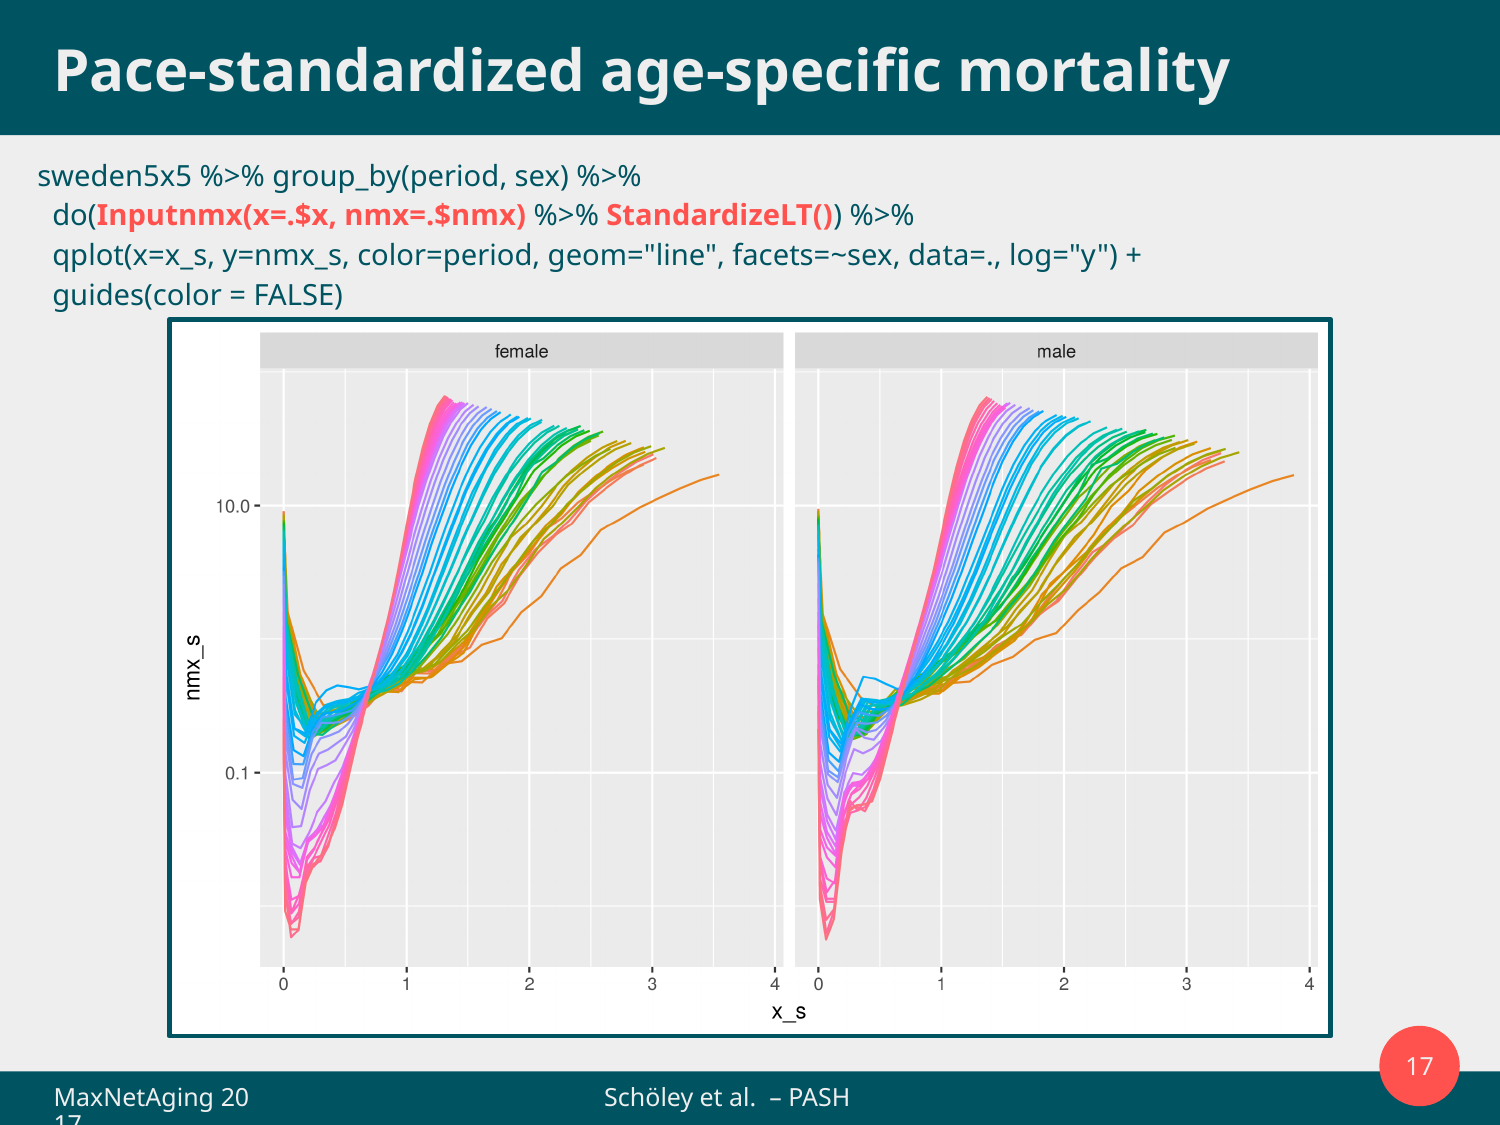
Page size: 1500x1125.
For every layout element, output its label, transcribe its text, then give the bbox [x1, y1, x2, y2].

title Pace-standardized age-specific mortality [53, 0, 1447, 141]
text_box sweden5x5 %>% group_by(period, sex) %>% do(Inputnmx(x=.$x, nmx=.$nmx) %>% StandardizeLT()) %>% qplot(x=x_s, y=nmx_s, color=period, geom="line", facets=~sex, data=., log="y") + guides(color = FALSE) [22, 147, 1500, 335]
picture [171, 321, 1329, 1034]
